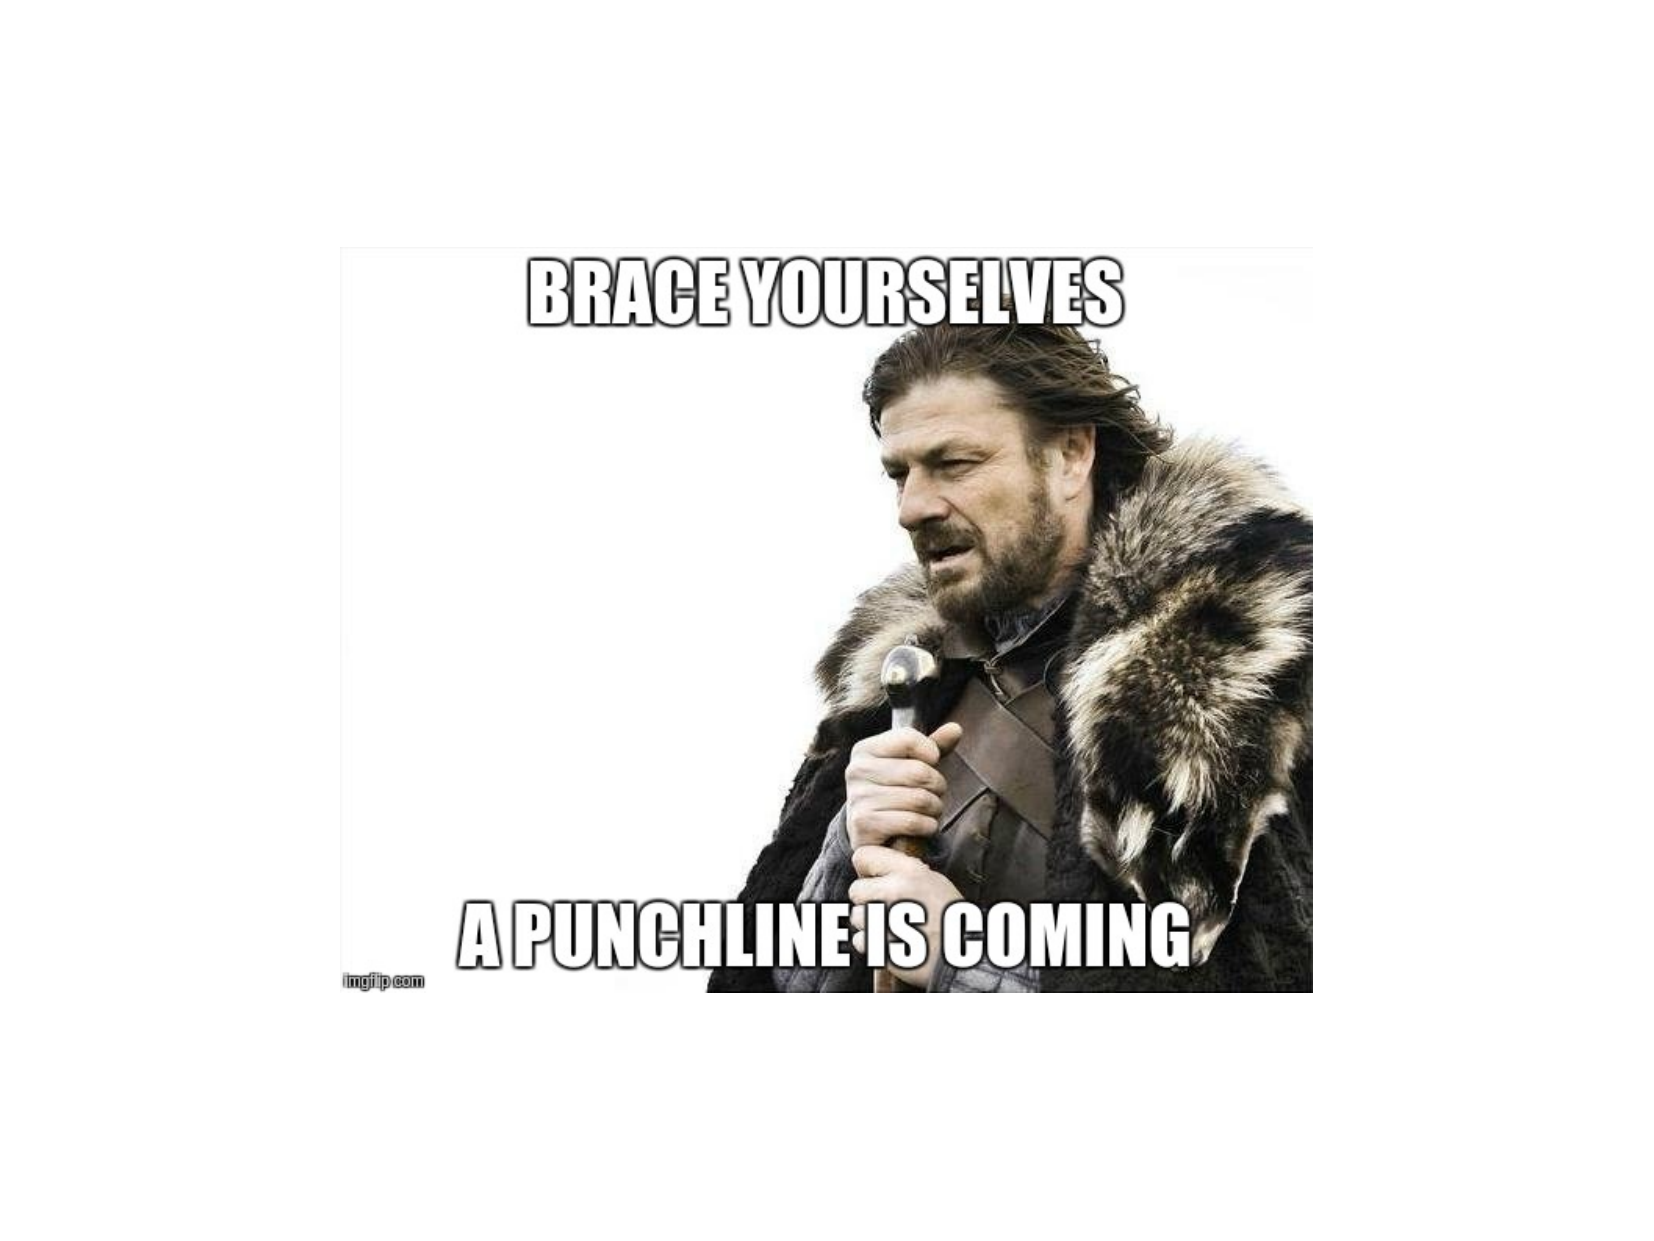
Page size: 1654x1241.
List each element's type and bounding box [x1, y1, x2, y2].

picture [340, 247, 1313, 993]
